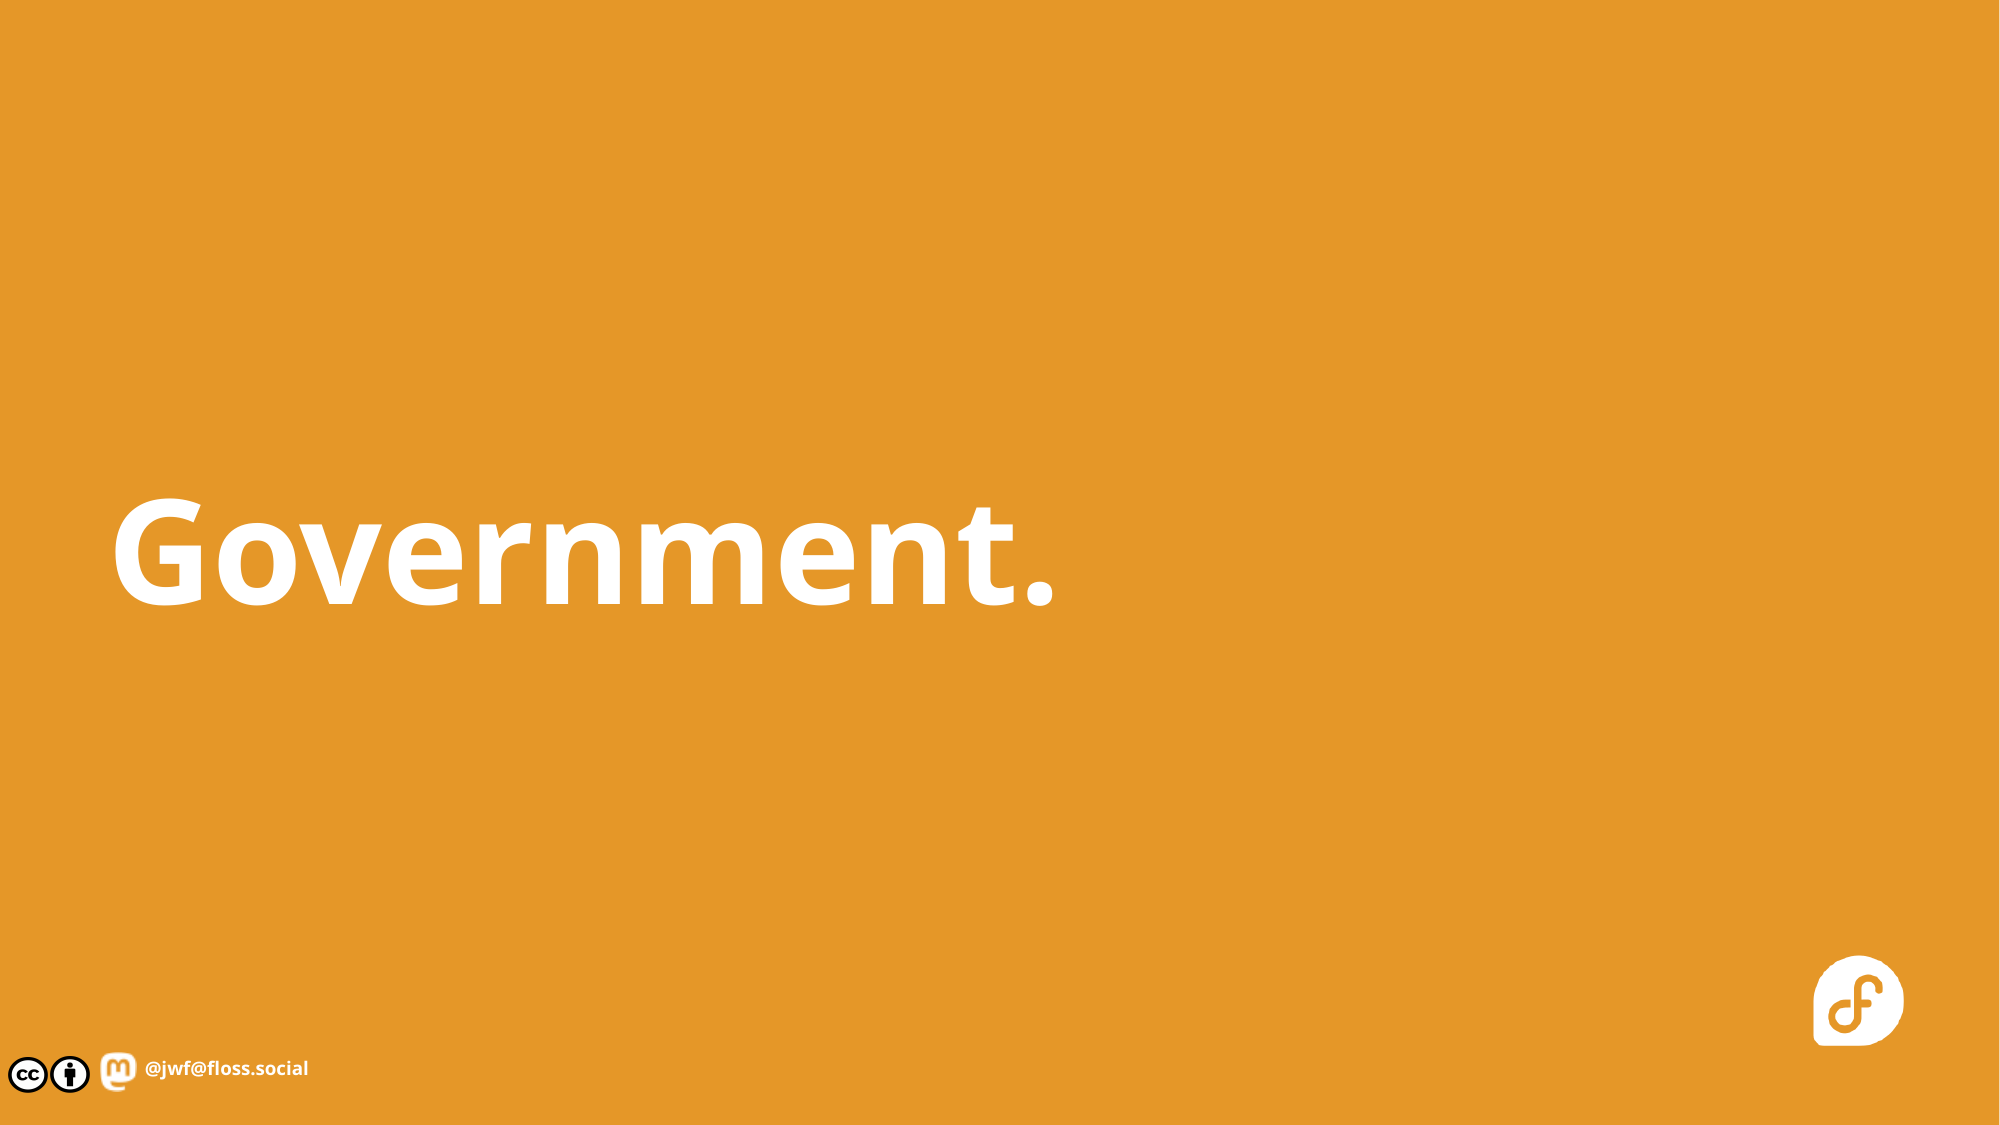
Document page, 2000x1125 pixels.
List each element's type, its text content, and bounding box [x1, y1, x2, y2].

picture [1813, 955, 1904, 1046]
picture [100, 1052, 137, 1092]
picture [8, 1057, 48, 1093]
picture [50, 1056, 90, 1093]
title Government. [107, 98, 1500, 994]
list @jwf@floss.social [135, 1047, 319, 1084]
